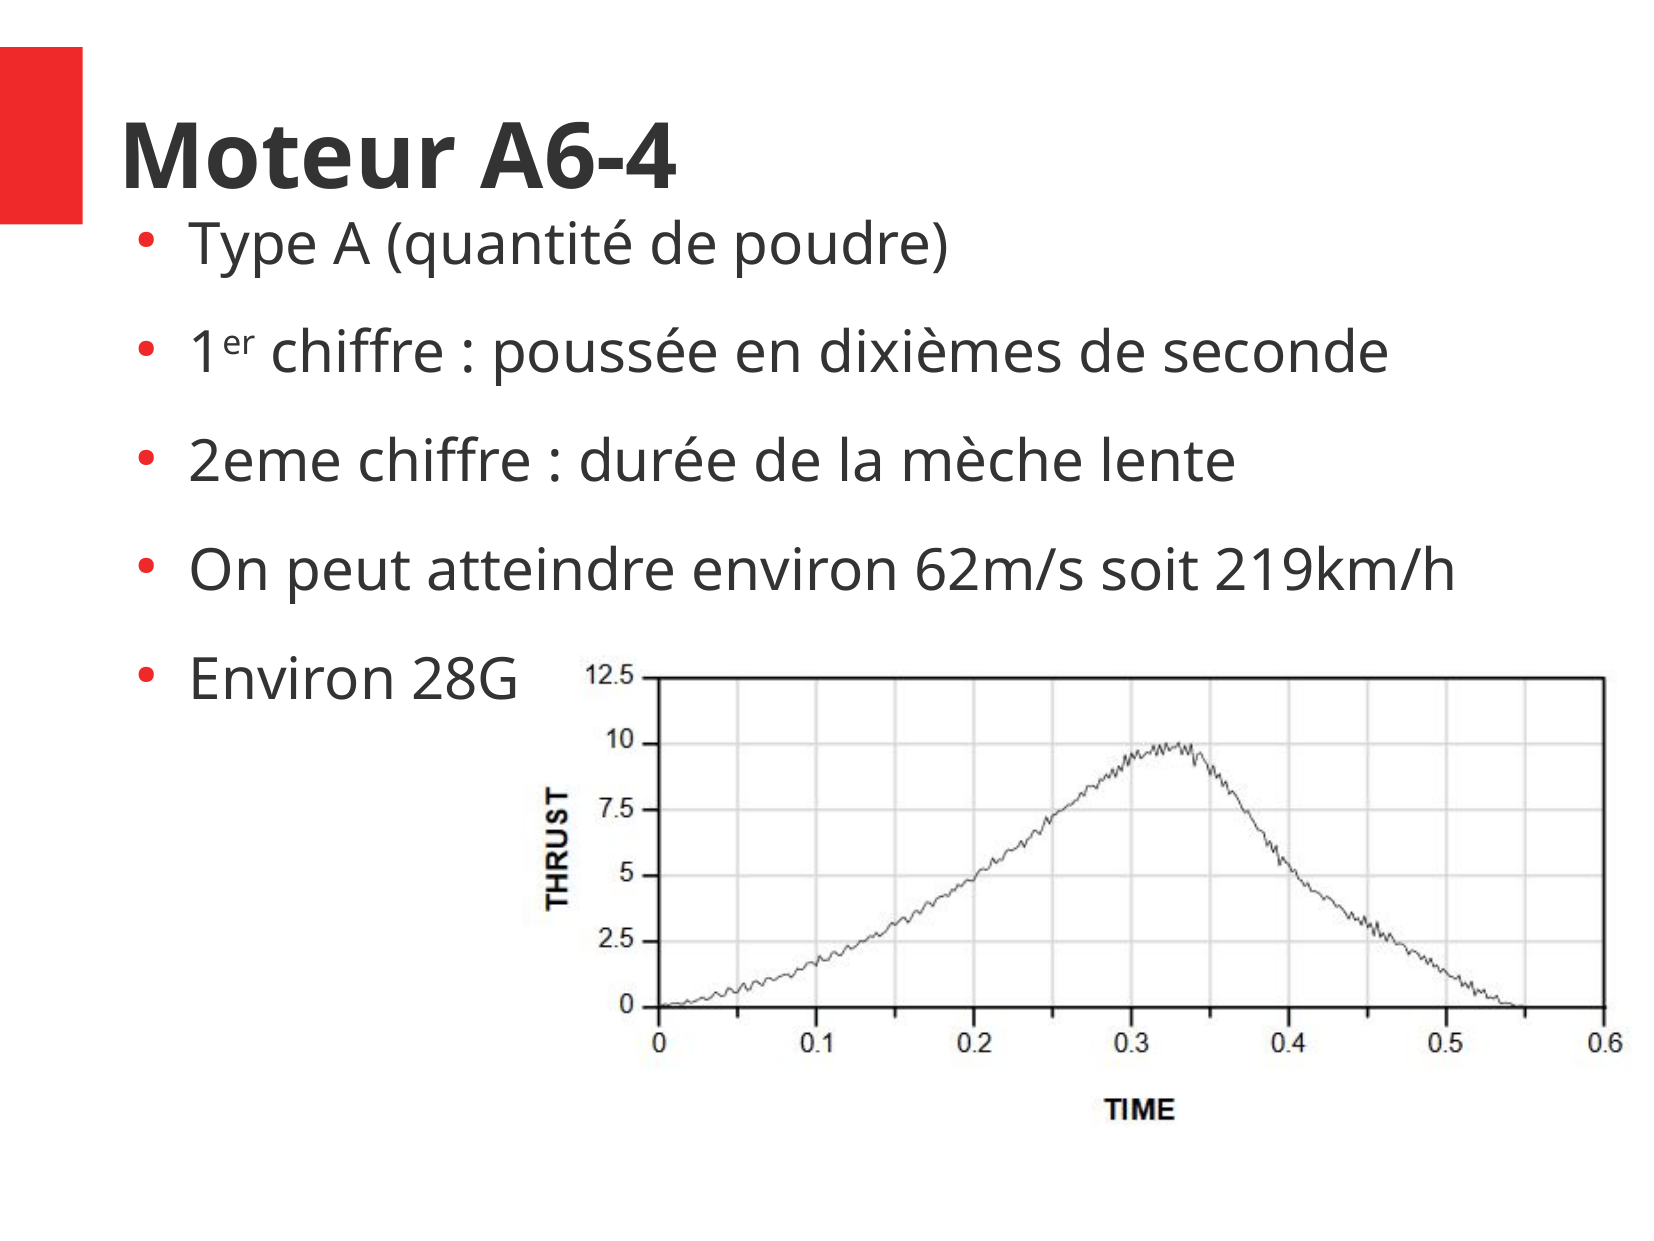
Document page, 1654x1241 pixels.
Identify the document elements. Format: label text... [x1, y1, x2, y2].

picture [523, 613, 1654, 1170]
title Moteur A6-4 [118, 49, 1571, 257]
list Type A (quantité de poudre) 1er chiffre : poussée en dixièmes de seconde 2eme chiffre : durée de la mèche lente On peut atteindre environ 62m/s soit 219km/h Environ 28G [118, 201, 1536, 922]
